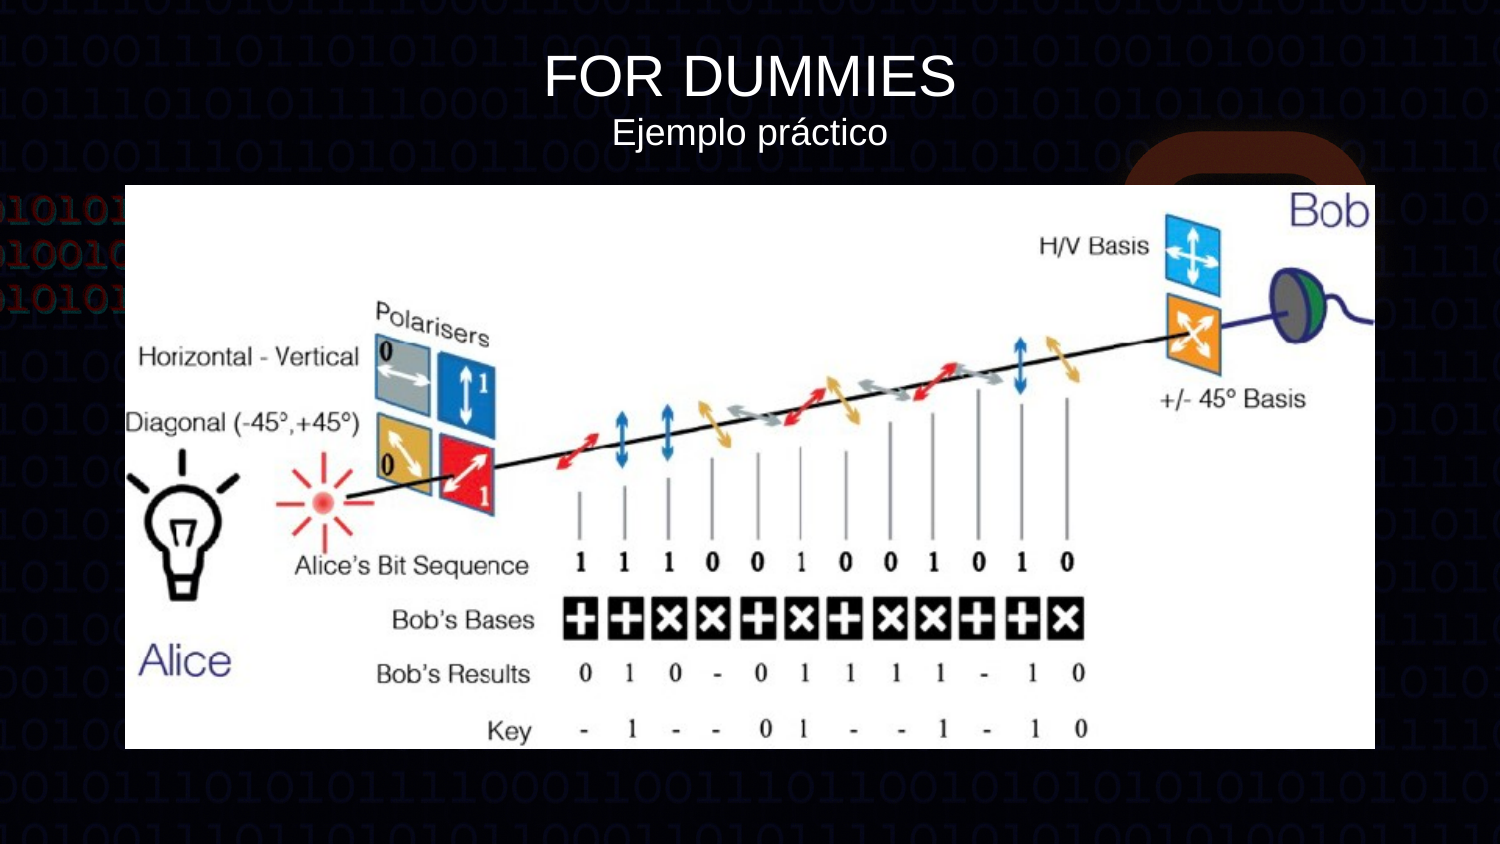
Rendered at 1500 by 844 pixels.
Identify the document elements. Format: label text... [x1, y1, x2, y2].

title FOR DUMMIES Ejemplo práctico [51, 23, 1449, 117]
picture [0, 0, 1500, 844]
